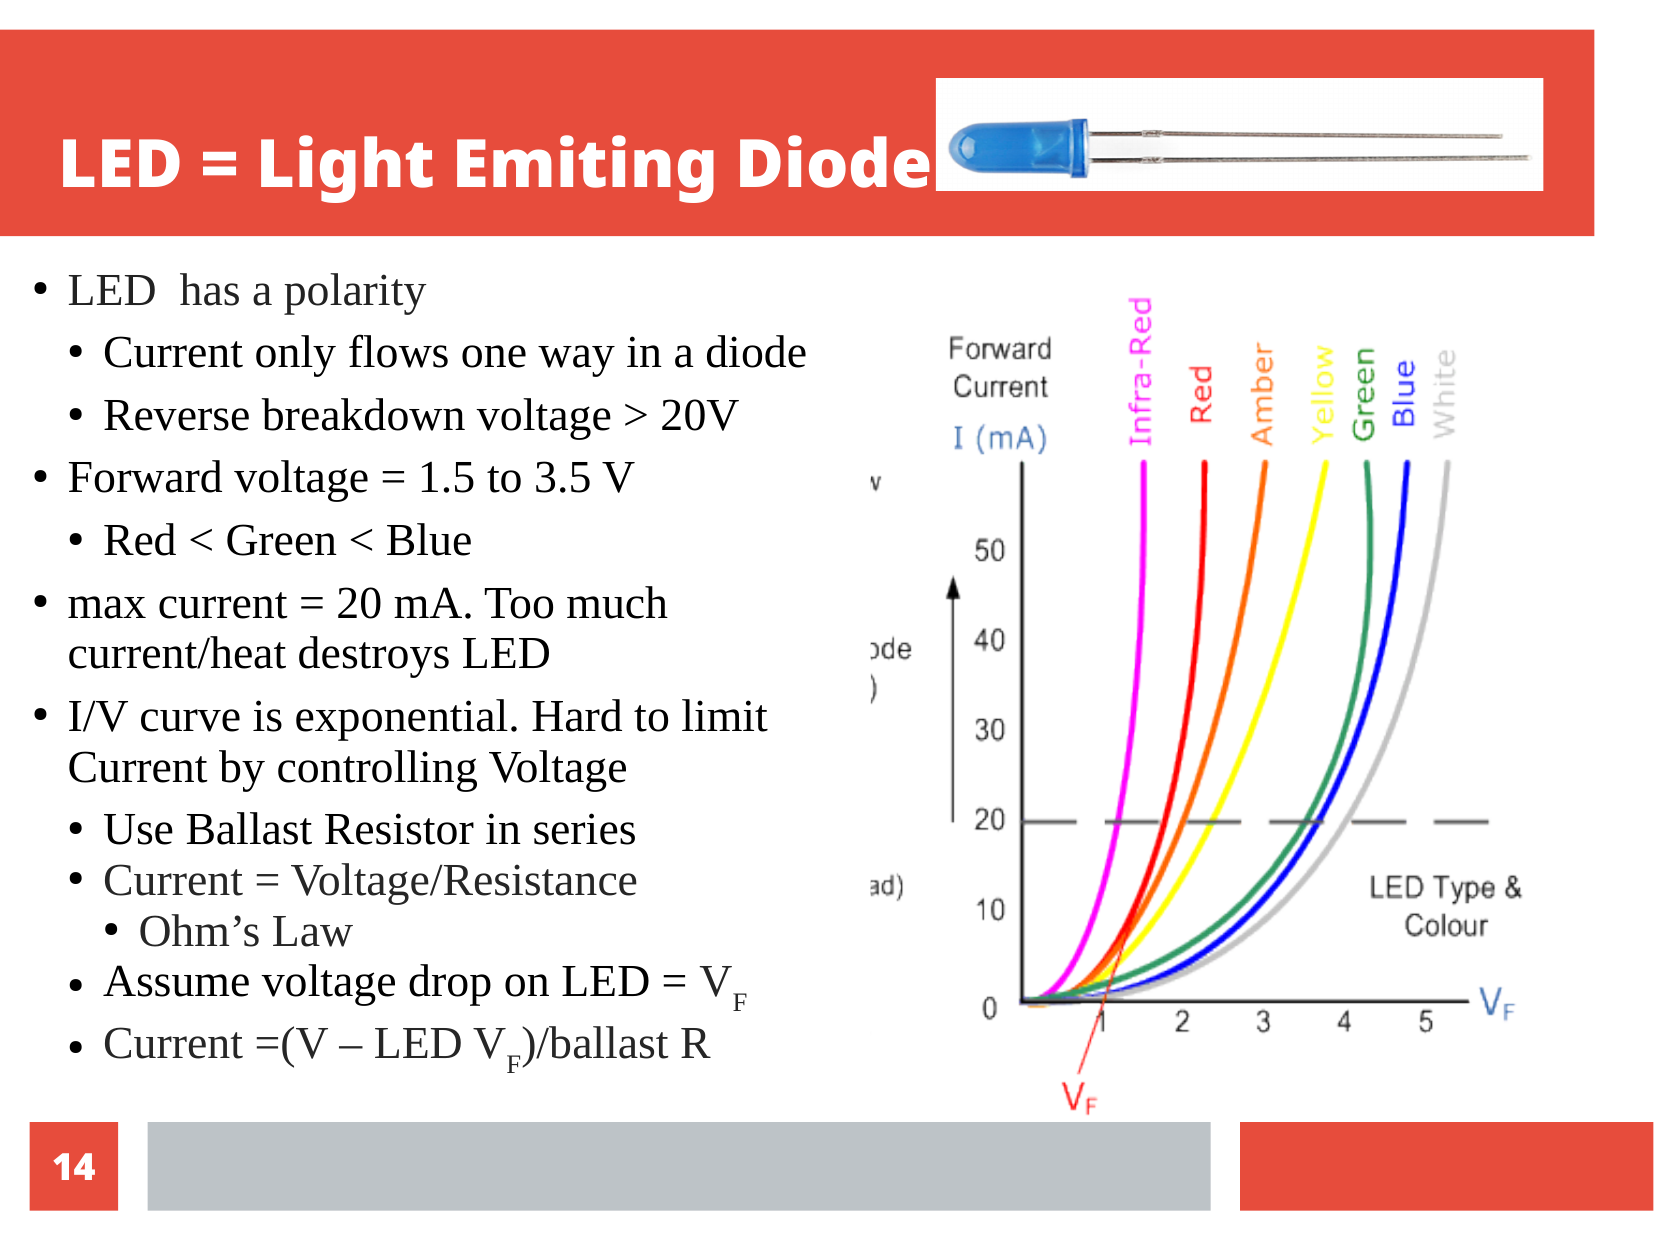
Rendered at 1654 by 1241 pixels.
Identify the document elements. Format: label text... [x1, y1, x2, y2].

picture [935, 78, 1544, 191]
picture [870, 296, 1532, 1124]
title LED = Light Emiting Diode [59, 59, 1595, 207]
text_box LED has a polarity Current only flows one way in a diode Reverse breakdown voltage > 20V Forward voltage = 1.5 to 3.5 V Red < Green < Blue max current = 20 mA. Too much current/heat destroys LED I/V curve is exponential. Hard to limit Current by controlling Voltage Use Ballast Resistor in series Current = Voltage/Resistance Ohm’s Law Assume voltage drop on LED = VF Current =(V – LED VF)/ballast R [17, 257, 857, 1152]
